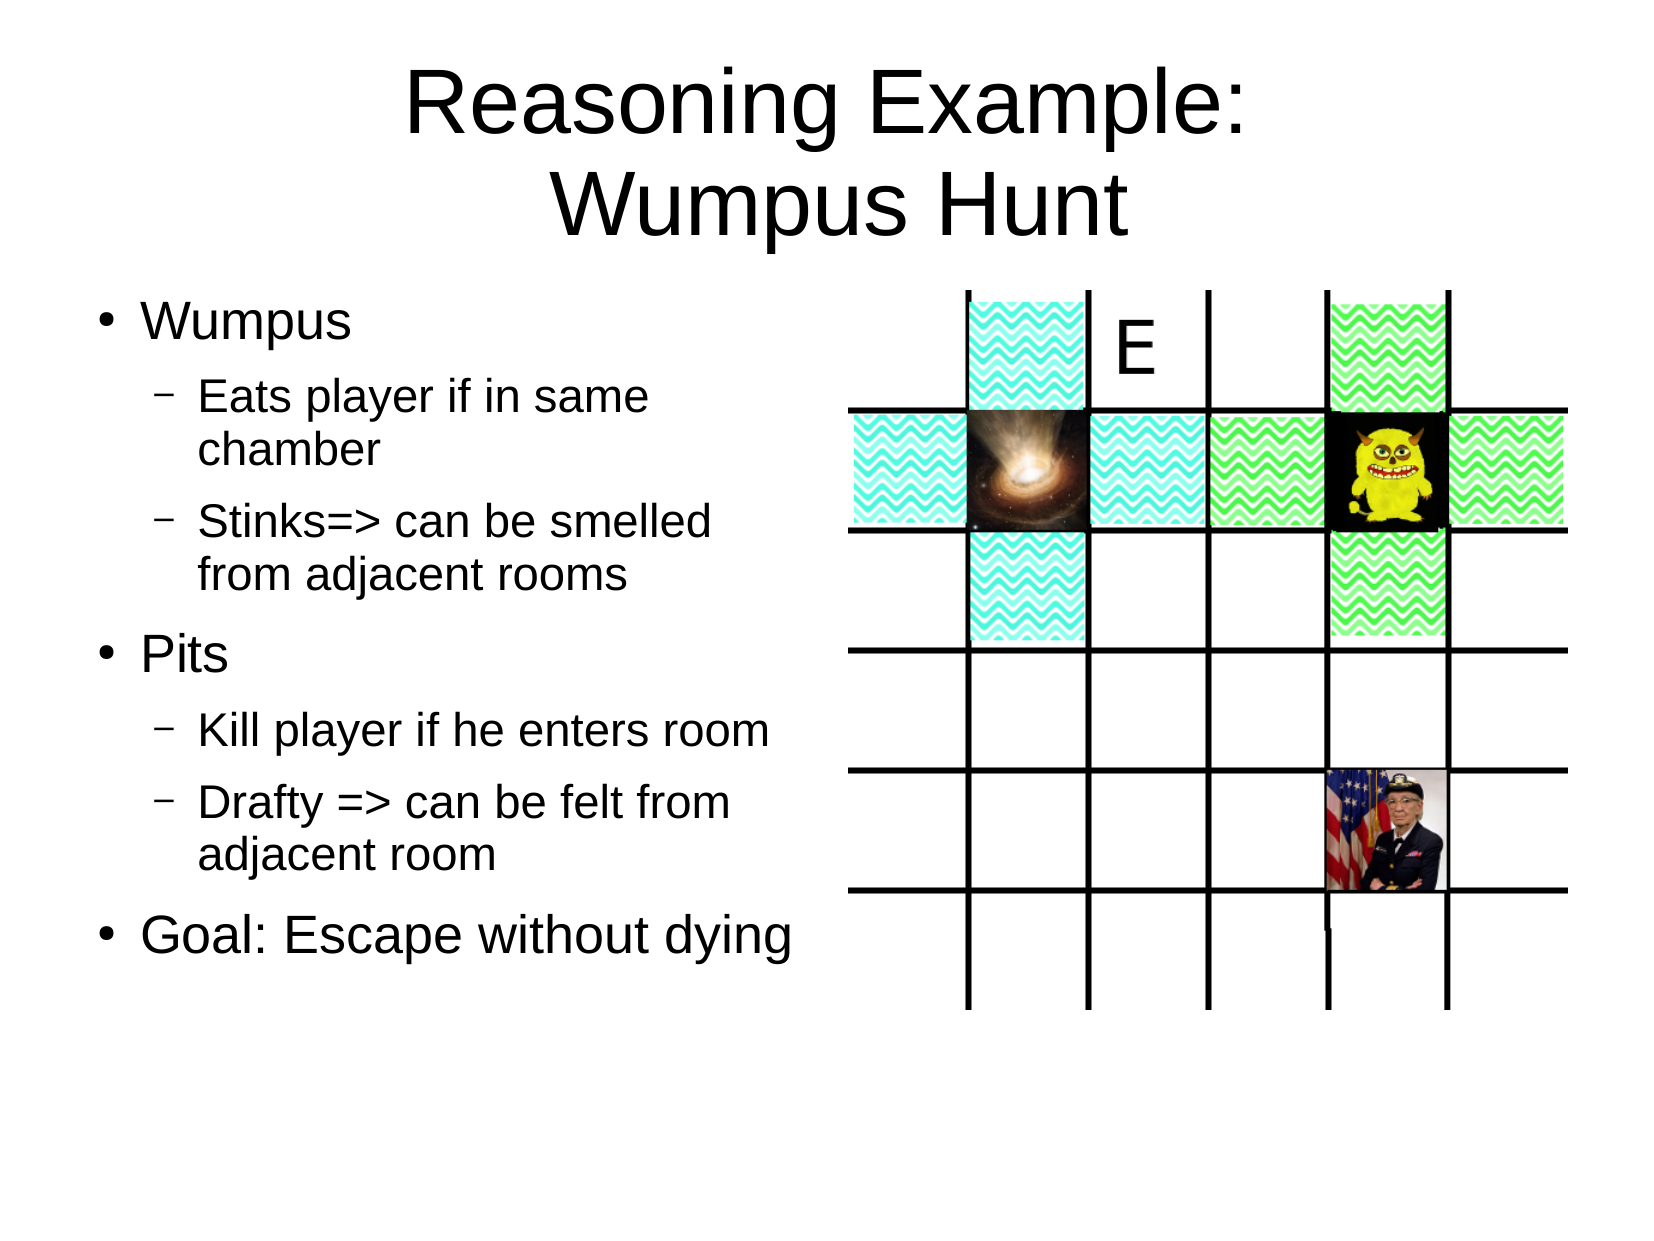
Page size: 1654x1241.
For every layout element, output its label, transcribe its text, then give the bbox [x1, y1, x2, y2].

title Reasoning Example: Wumpus Hunt [82, 49, 1571, 257]
picture [848, 290, 1568, 1010]
list Wumpus Eats player if in same chamber Stinks=> can be smelled from adjacent rooms Pits Kill player if he enters room Drafty => can be felt from adjacent room Goal: Escape without dying [82, 290, 809, 1010]
